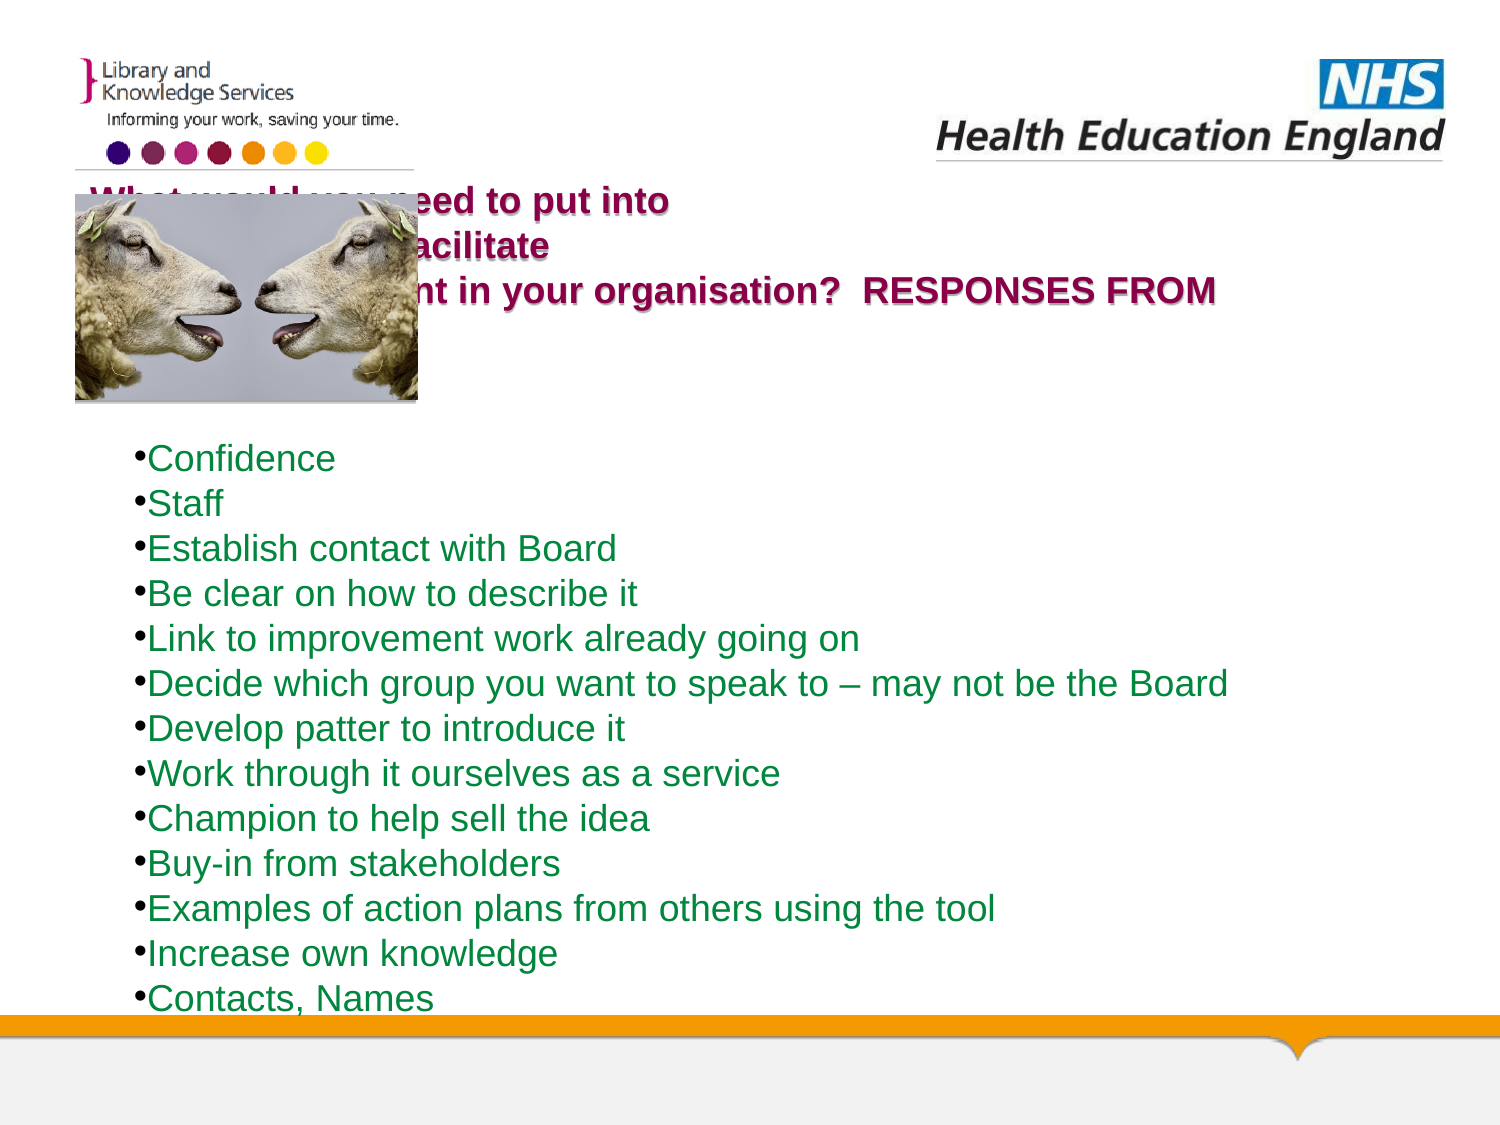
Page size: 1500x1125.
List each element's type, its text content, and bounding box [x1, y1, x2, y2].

picture [75, 54, 416, 169]
picture [75, 194, 418, 401]
title What would you need to put into place before you facilitate the self-assessment in your organisation? RESPONSES FROM WEBINAR [522, 218, 1475, 425]
text_box Confidence Staff Establish contact with Board Be clear on how to describe it Link to improvement work already going on Decide which group you want to speak to – may not be the Board Develop patter to introduce it Work through it ourselves as a service Champion to help sell the idea Buy-in from stakeholders Examples of action plans from others using the tool Increase own knowledge Contacts, Names [75, 426, 1420, 1123]
